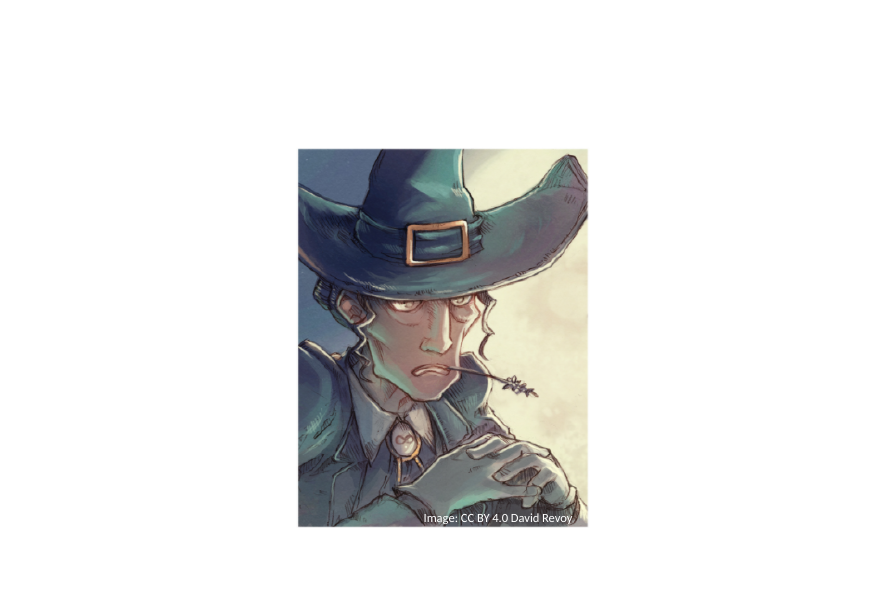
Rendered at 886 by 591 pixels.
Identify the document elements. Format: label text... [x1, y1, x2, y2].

picture [296, 146, 590, 528]
text_box Image: CC BY 4.0 David Revoy [415, 505, 585, 530]
